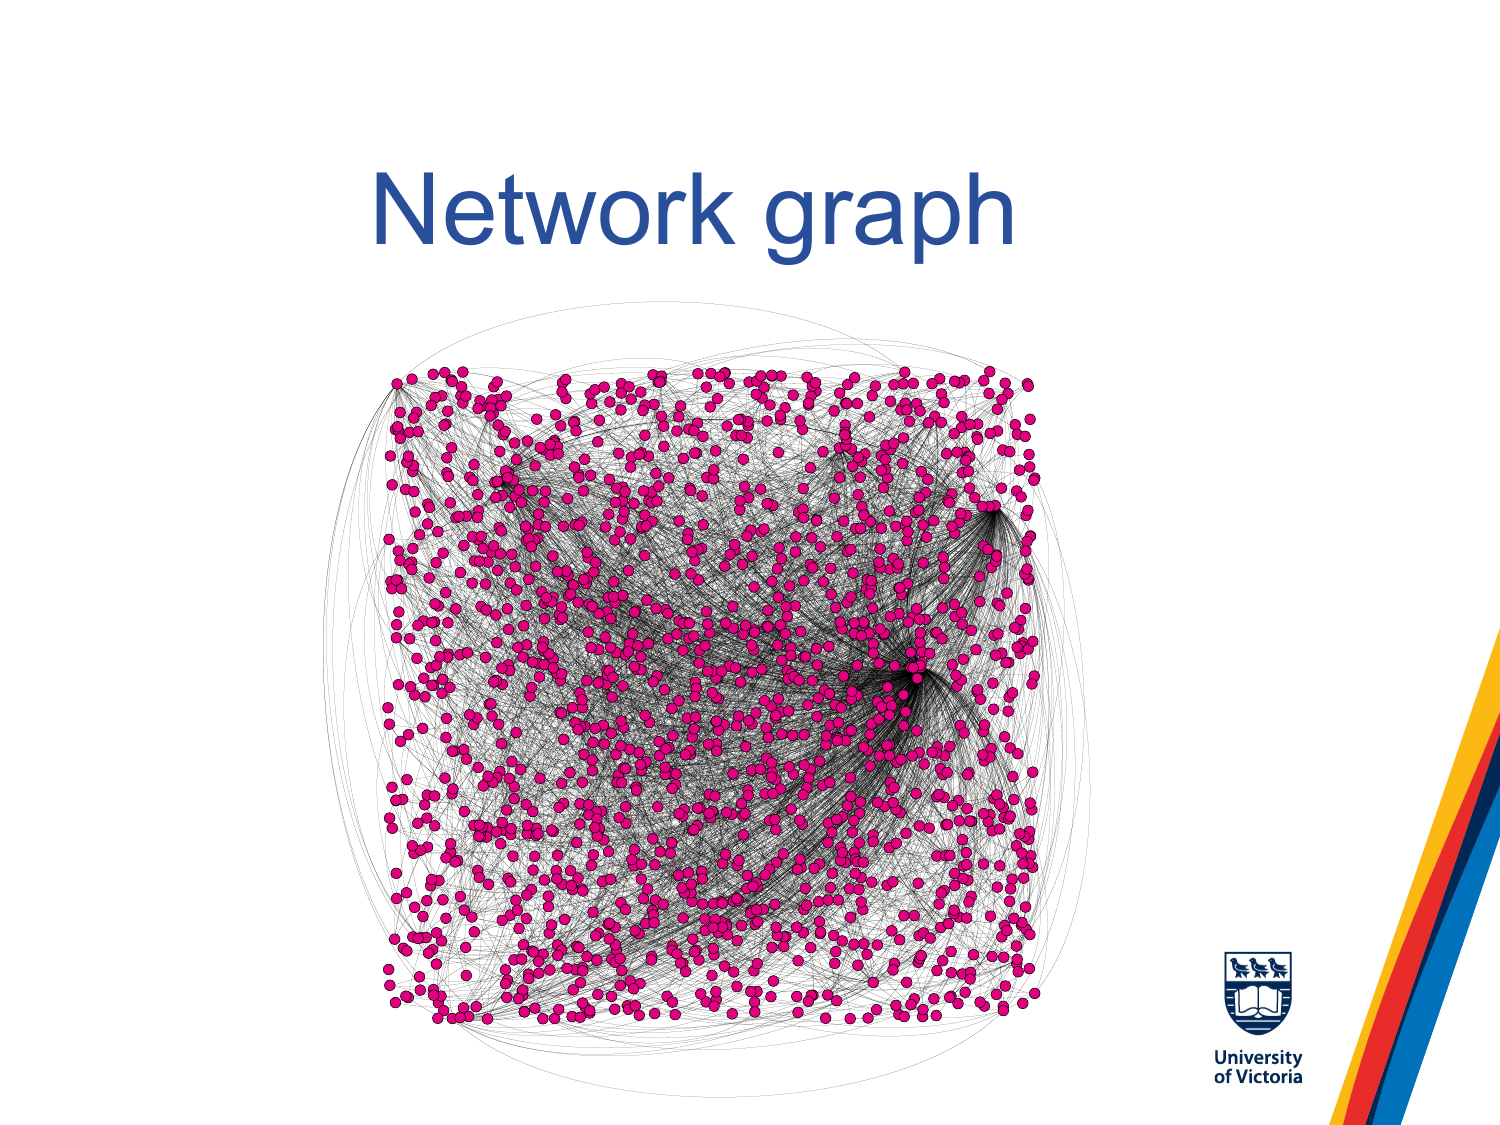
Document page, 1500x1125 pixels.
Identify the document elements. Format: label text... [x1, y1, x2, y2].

title Network graph [181, 115, 1209, 304]
picture [0, 0, 1500, 1125]
